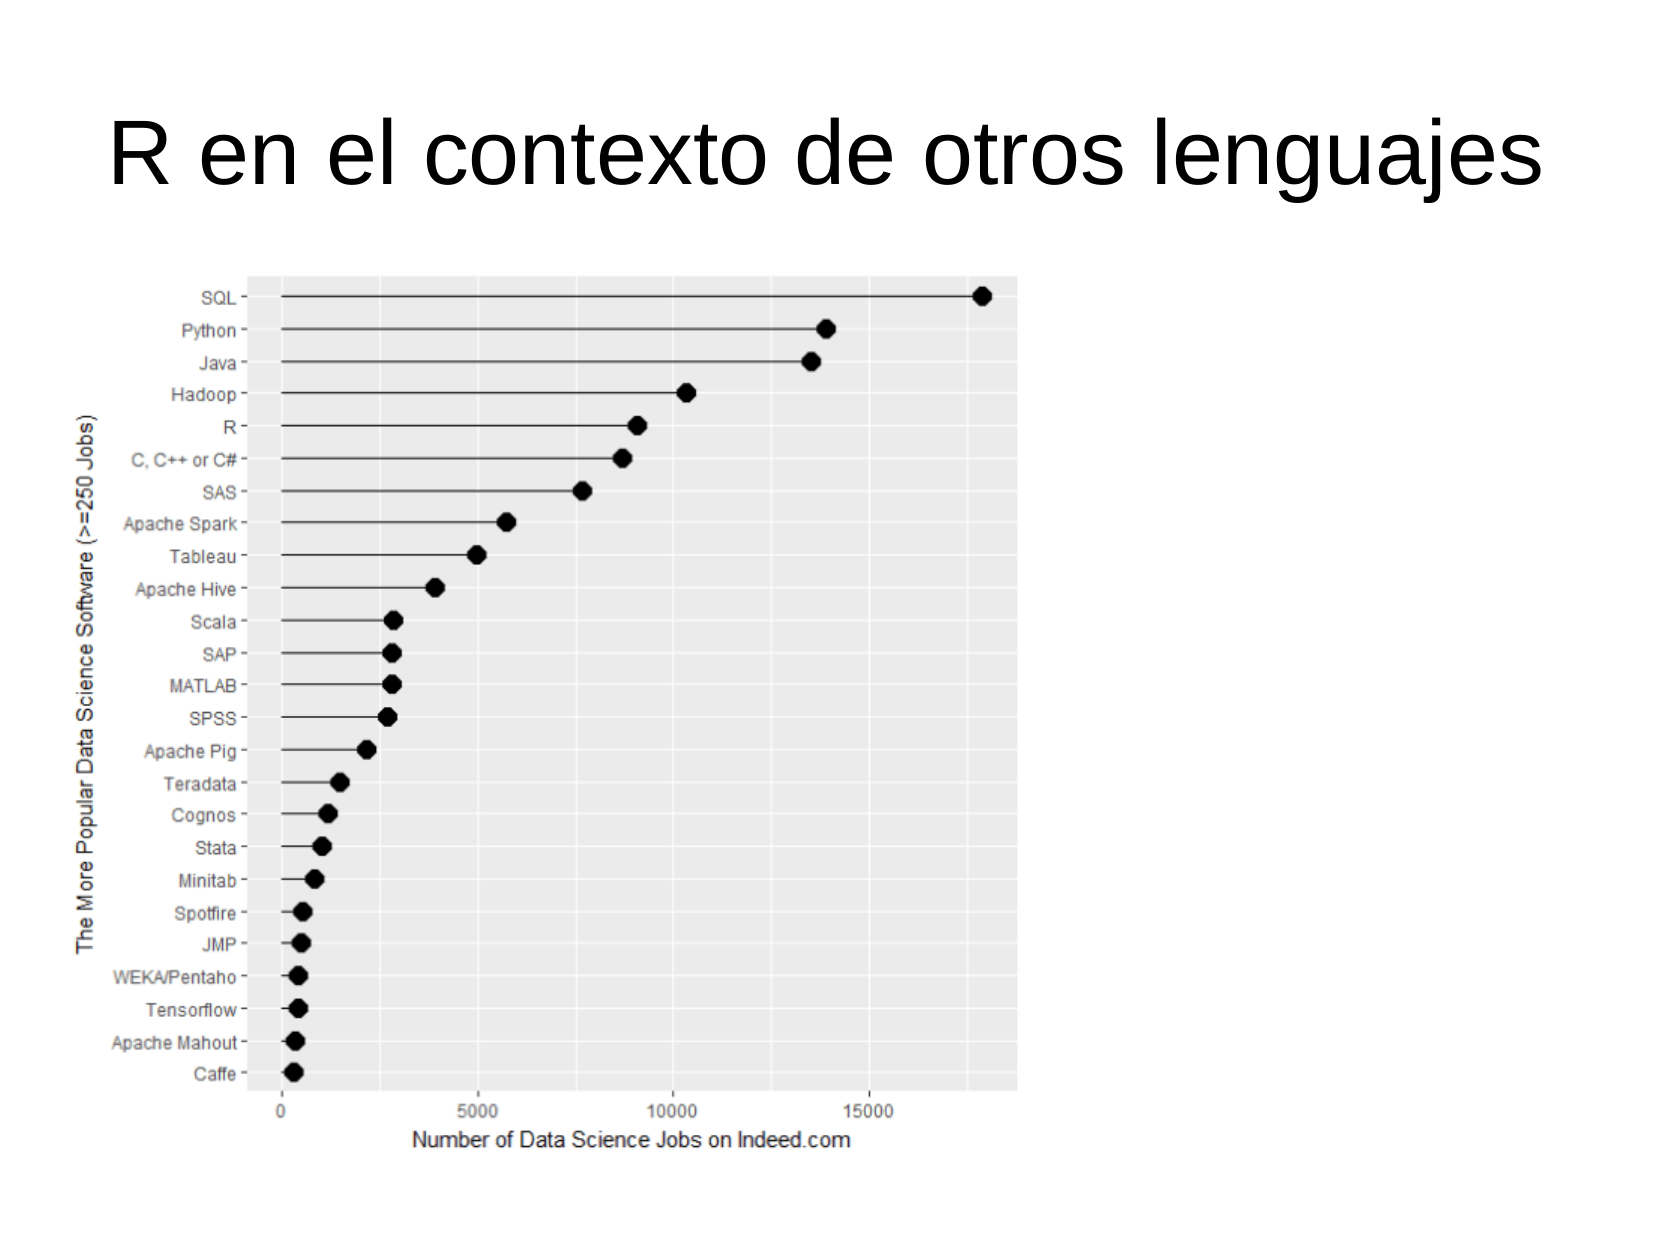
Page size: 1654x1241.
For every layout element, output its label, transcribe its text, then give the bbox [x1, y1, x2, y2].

picture [63, 266, 1028, 1158]
title R en el contexto de otros lenguajes [82, 49, 1571, 257]
